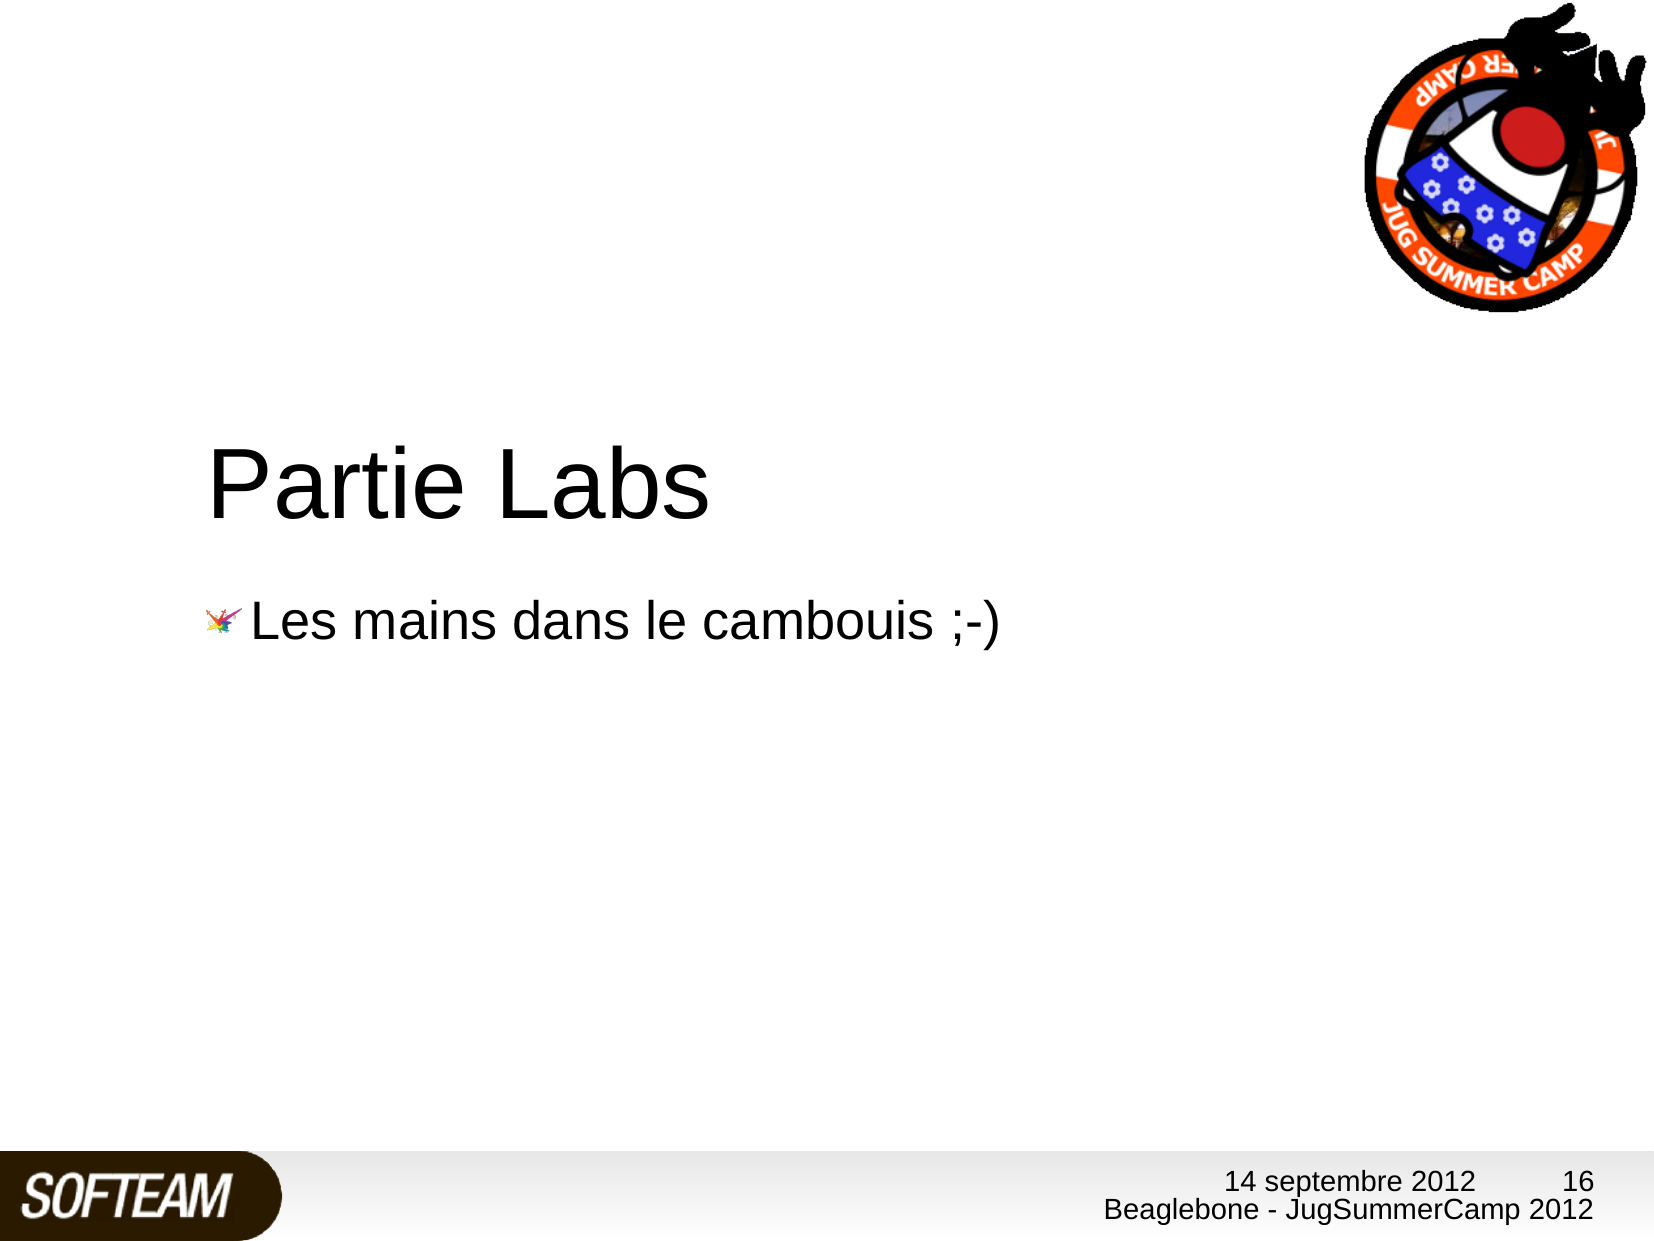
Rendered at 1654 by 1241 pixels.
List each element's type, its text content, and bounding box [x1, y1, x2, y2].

picture [1358, 0, 1654, 323]
title Partie Labs [206, 395, 1477, 573]
list Les mains dans le cambouis ;-) [206, 590, 1477, 1241]
picture [0, 1151, 206, 1241]
